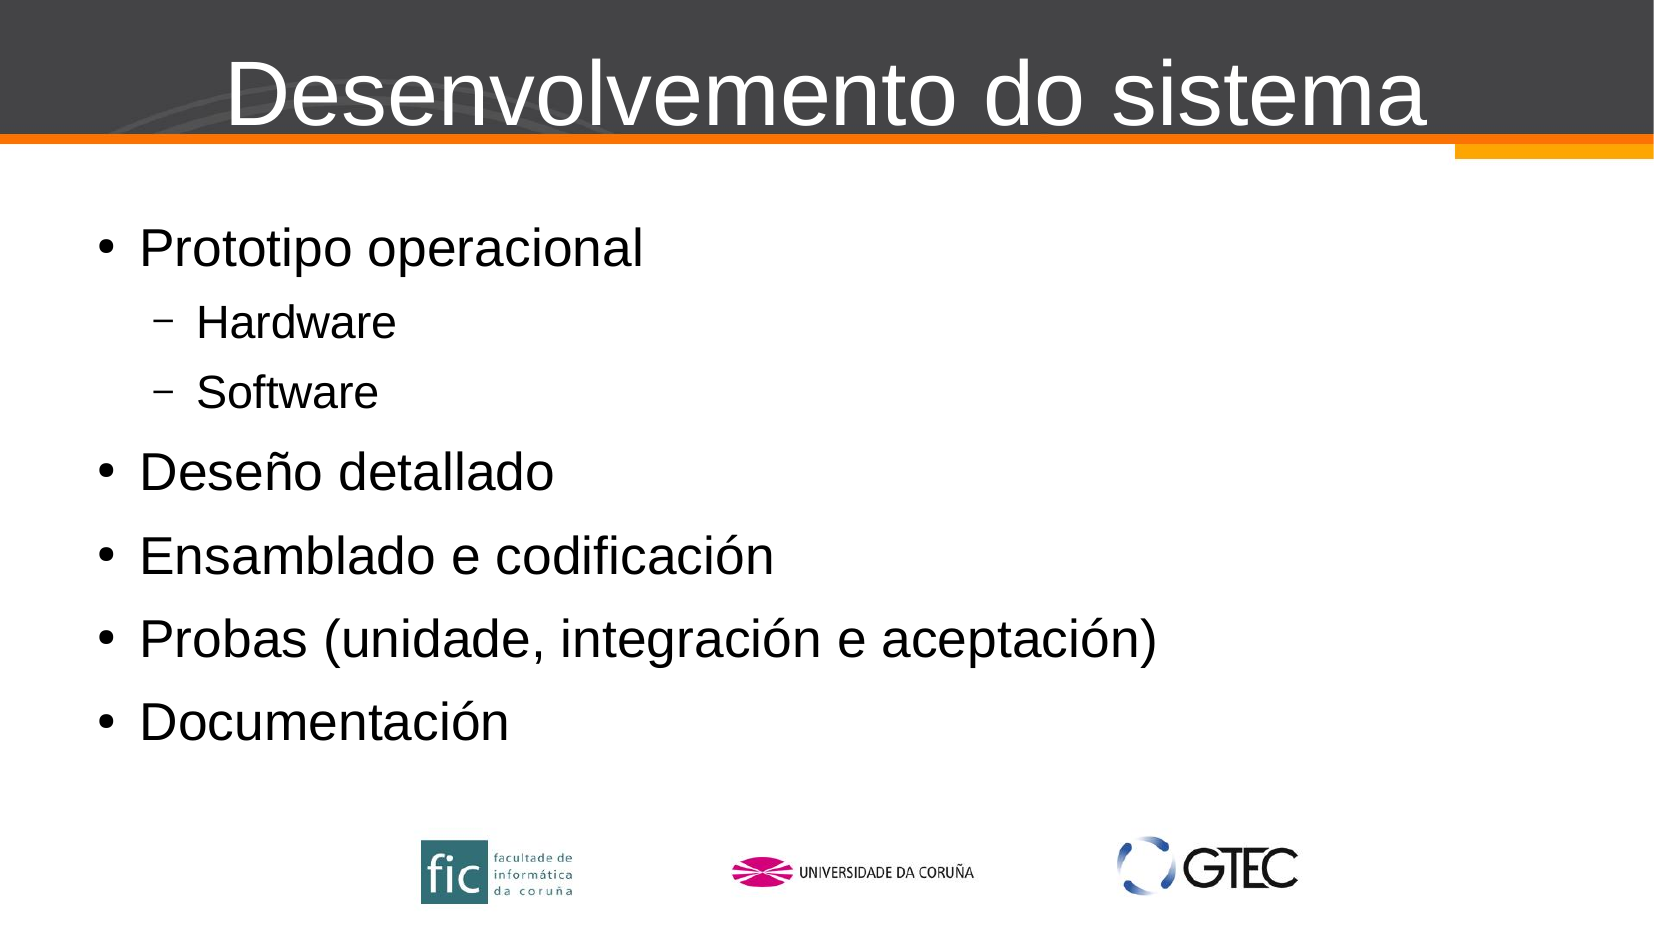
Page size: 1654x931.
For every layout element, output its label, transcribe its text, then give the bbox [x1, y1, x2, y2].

picture [0, 0, 1654, 931]
title Desenvolvemento do sistema [82, 37, 1571, 151]
list Prototipo operacional Hardware Software Deseño detallado Ensamblado e codificación Probas (unidade, integración e aceptación) Documentación [82, 217, 1571, 758]
